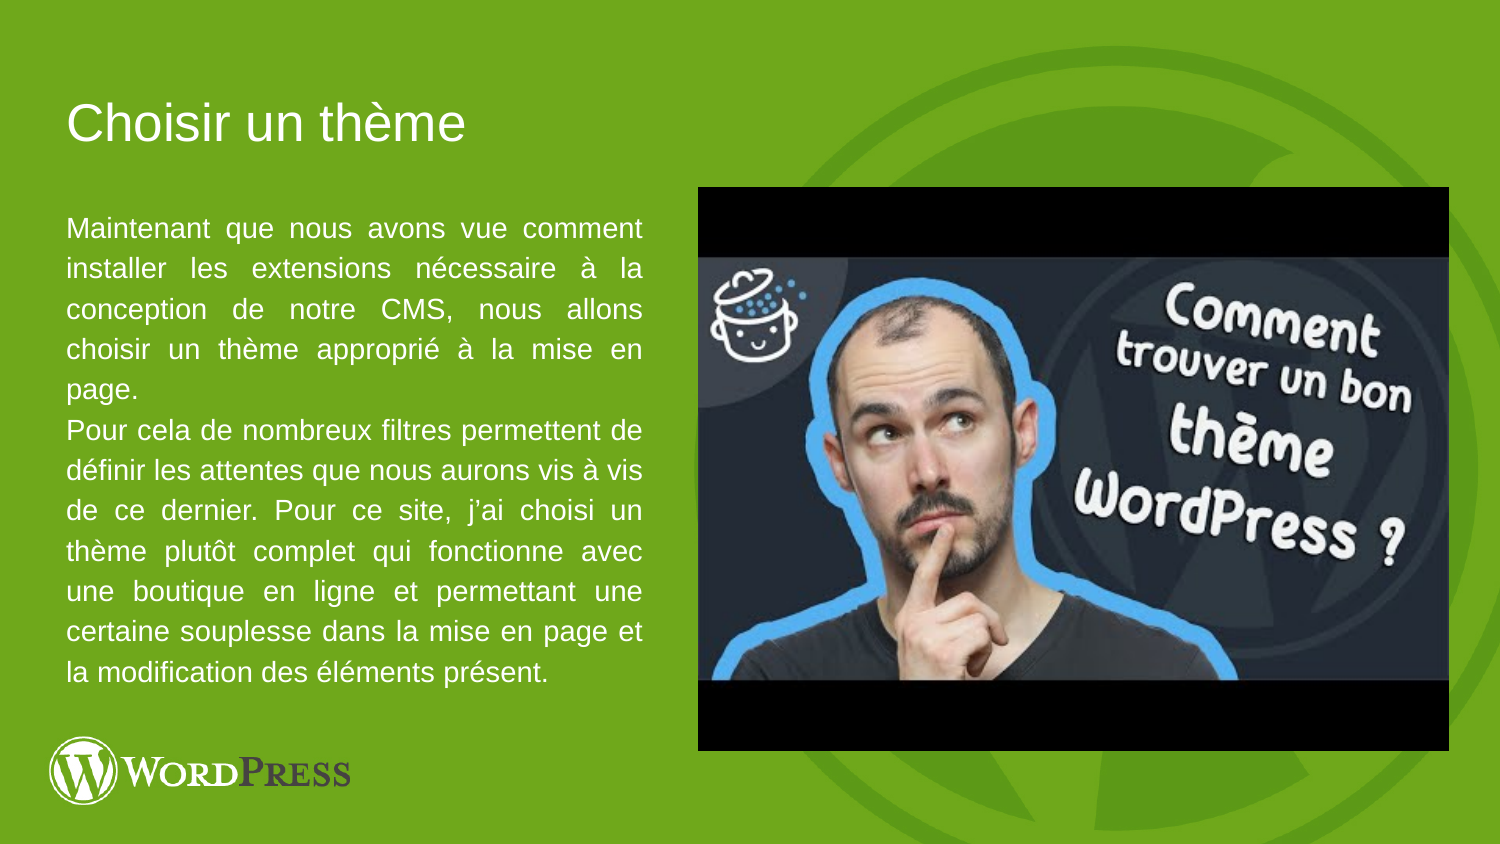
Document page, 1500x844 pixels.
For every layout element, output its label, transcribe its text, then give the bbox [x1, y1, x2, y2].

title Choisir un thème [51, 72, 1449, 167]
picture [0, 0, 1500, 844]
list Maintenant que nous avons vue comment installer les extensions nécessaire à la conception de notre CMS, nous allons choisir un thème approprié à la mise en page. Pour cela de nombreux filtres permettent de définir les attentes que nous aurons vis à vis de ce dernier. Pour ce site, j’ai choisi un thème plutôt complet qui fonctionne avec une boutique en ligne et permettant une certaine souplesse dans la mise en page et la modification des éléments présent. [51, 189, 659, 750]
